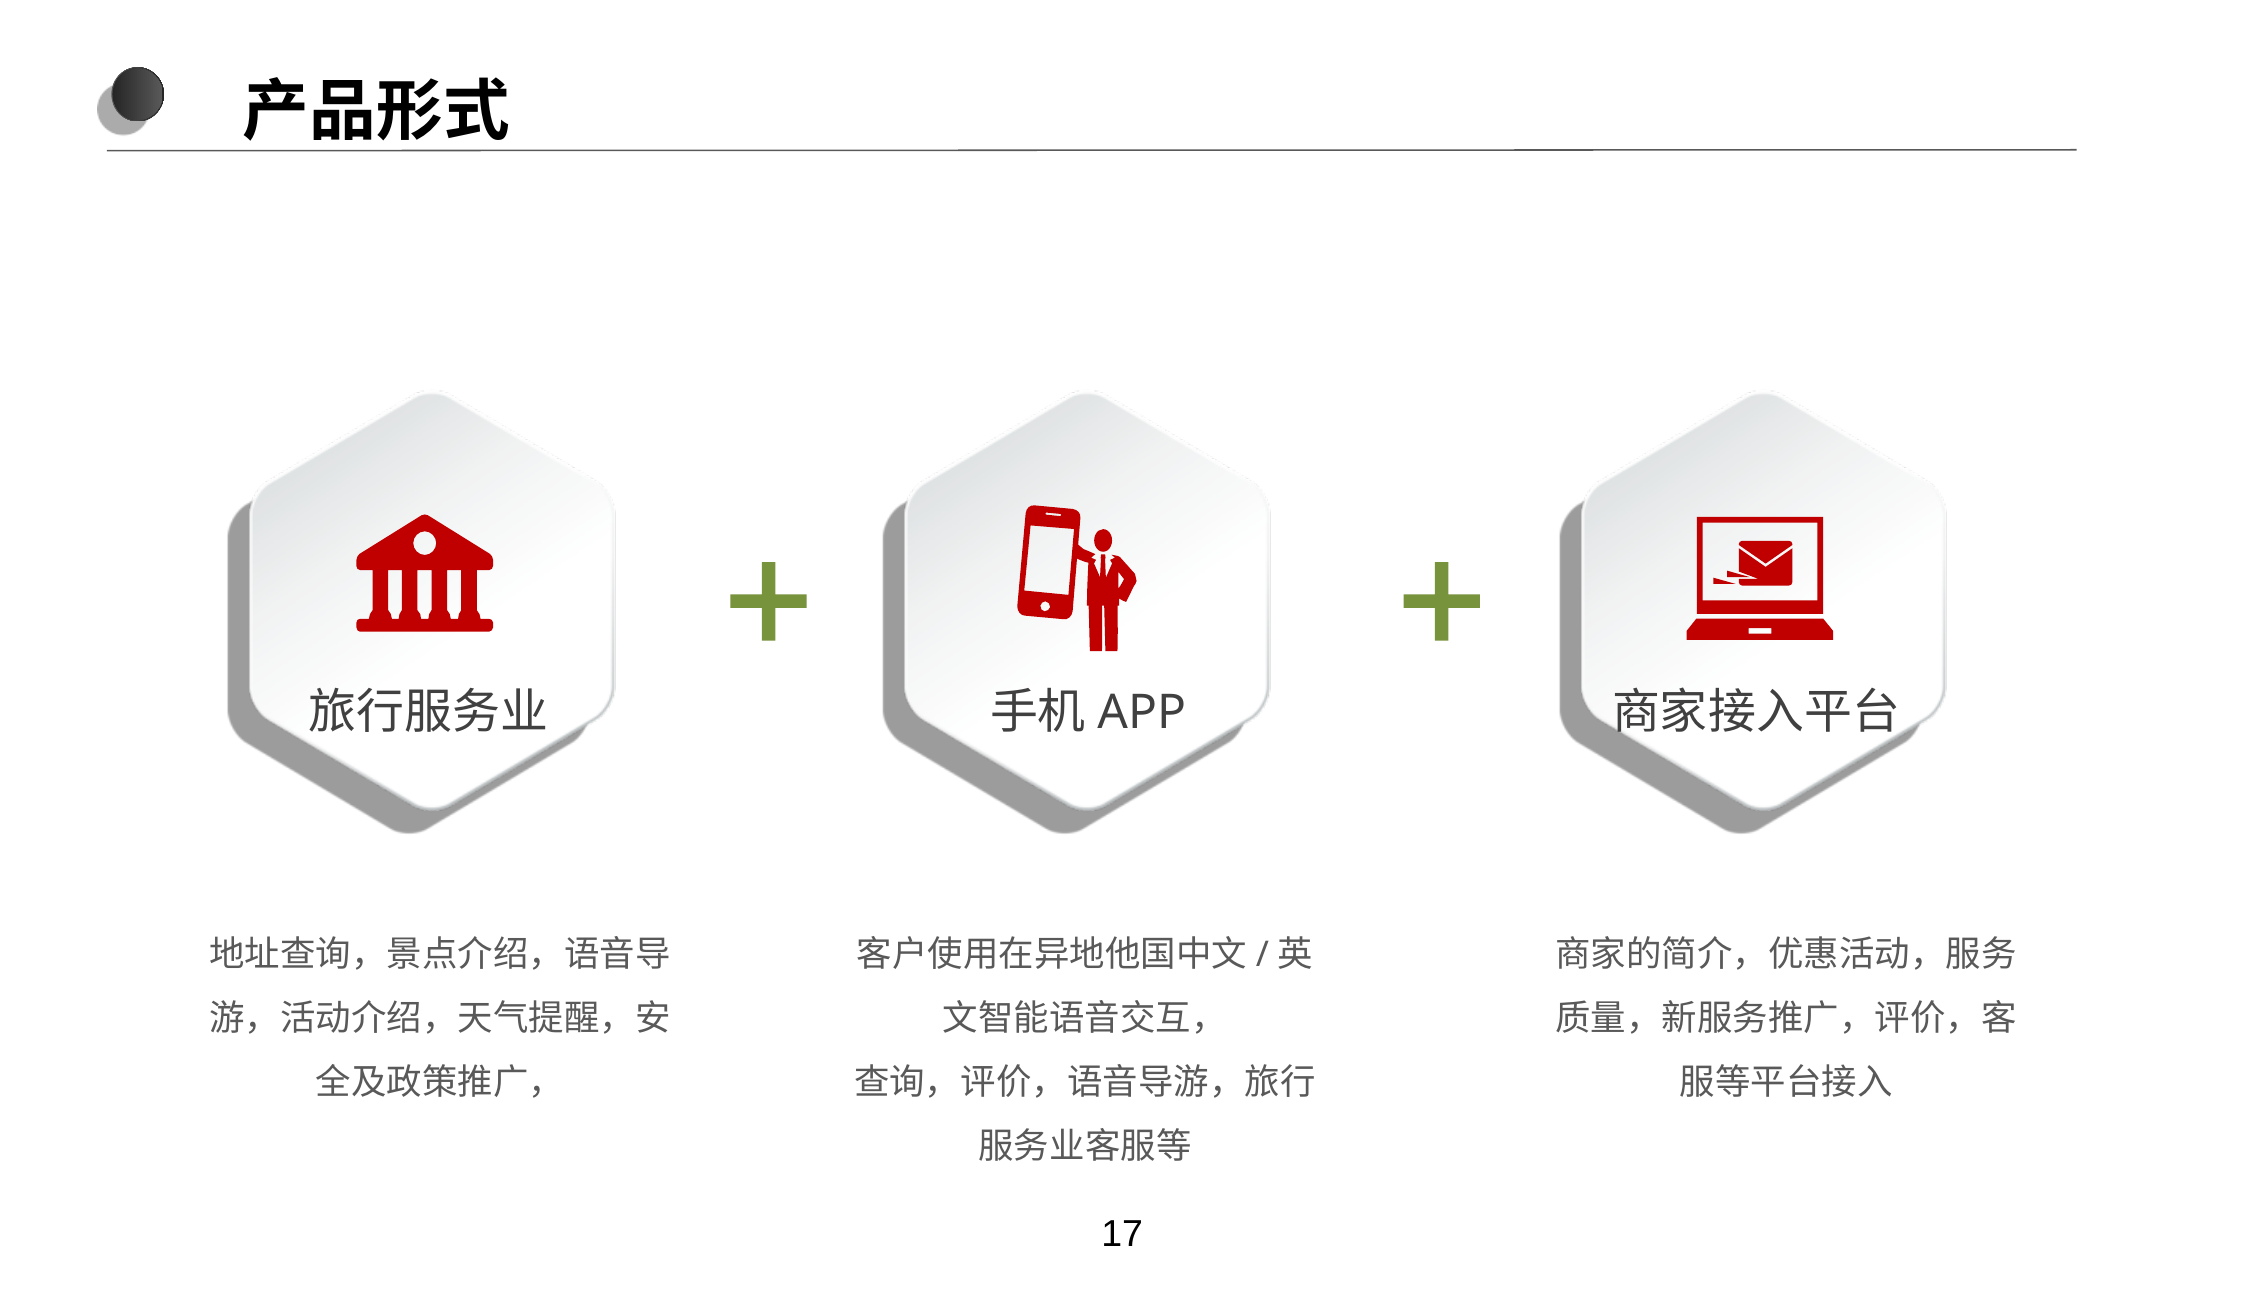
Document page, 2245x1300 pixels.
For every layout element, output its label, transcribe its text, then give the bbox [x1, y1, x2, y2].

text_box [1696, 516, 1824, 614]
text_box 手机APP [903, 671, 1273, 746]
text_box [1094, 529, 1113, 552]
text_box 产品形式 [266, 92, 287, 103]
text_box 地址查询，景点介绍，语音导游，活动介绍，天气提醒，安全及政策推广， [187, 901, 693, 1089]
text_box [1403, 562, 1480, 641]
text_box 旅行服务业 [244, 671, 613, 746]
text_box [730, 562, 807, 641]
picture [187, 349, 677, 853]
text_box 产品形式 [225, 59, 410, 122]
text_box 商家的简介，优惠活动，服务质量，新服务推广，评价，客服等平台接入 [1533, 901, 2039, 1089]
text_box [1017, 505, 1137, 652]
text_box [1686, 618, 1834, 640]
picture [842, 349, 1332, 853]
text_box [356, 514, 494, 632]
text_box 17 [1086, 1204, 1158, 1262]
text_box 产品形式 [393, 89, 401, 103]
text_box 产品形式 [392, 110, 401, 122]
picture [1519, 349, 2008, 853]
text_box [111, 67, 164, 122]
text_box 商家接入平台 [1571, 671, 1941, 746]
text_box 客户使用在异地他国中文/英文智能语音交互， 查询，评价，语音导游，旅行服务业客服等 [832, 901, 1338, 1089]
